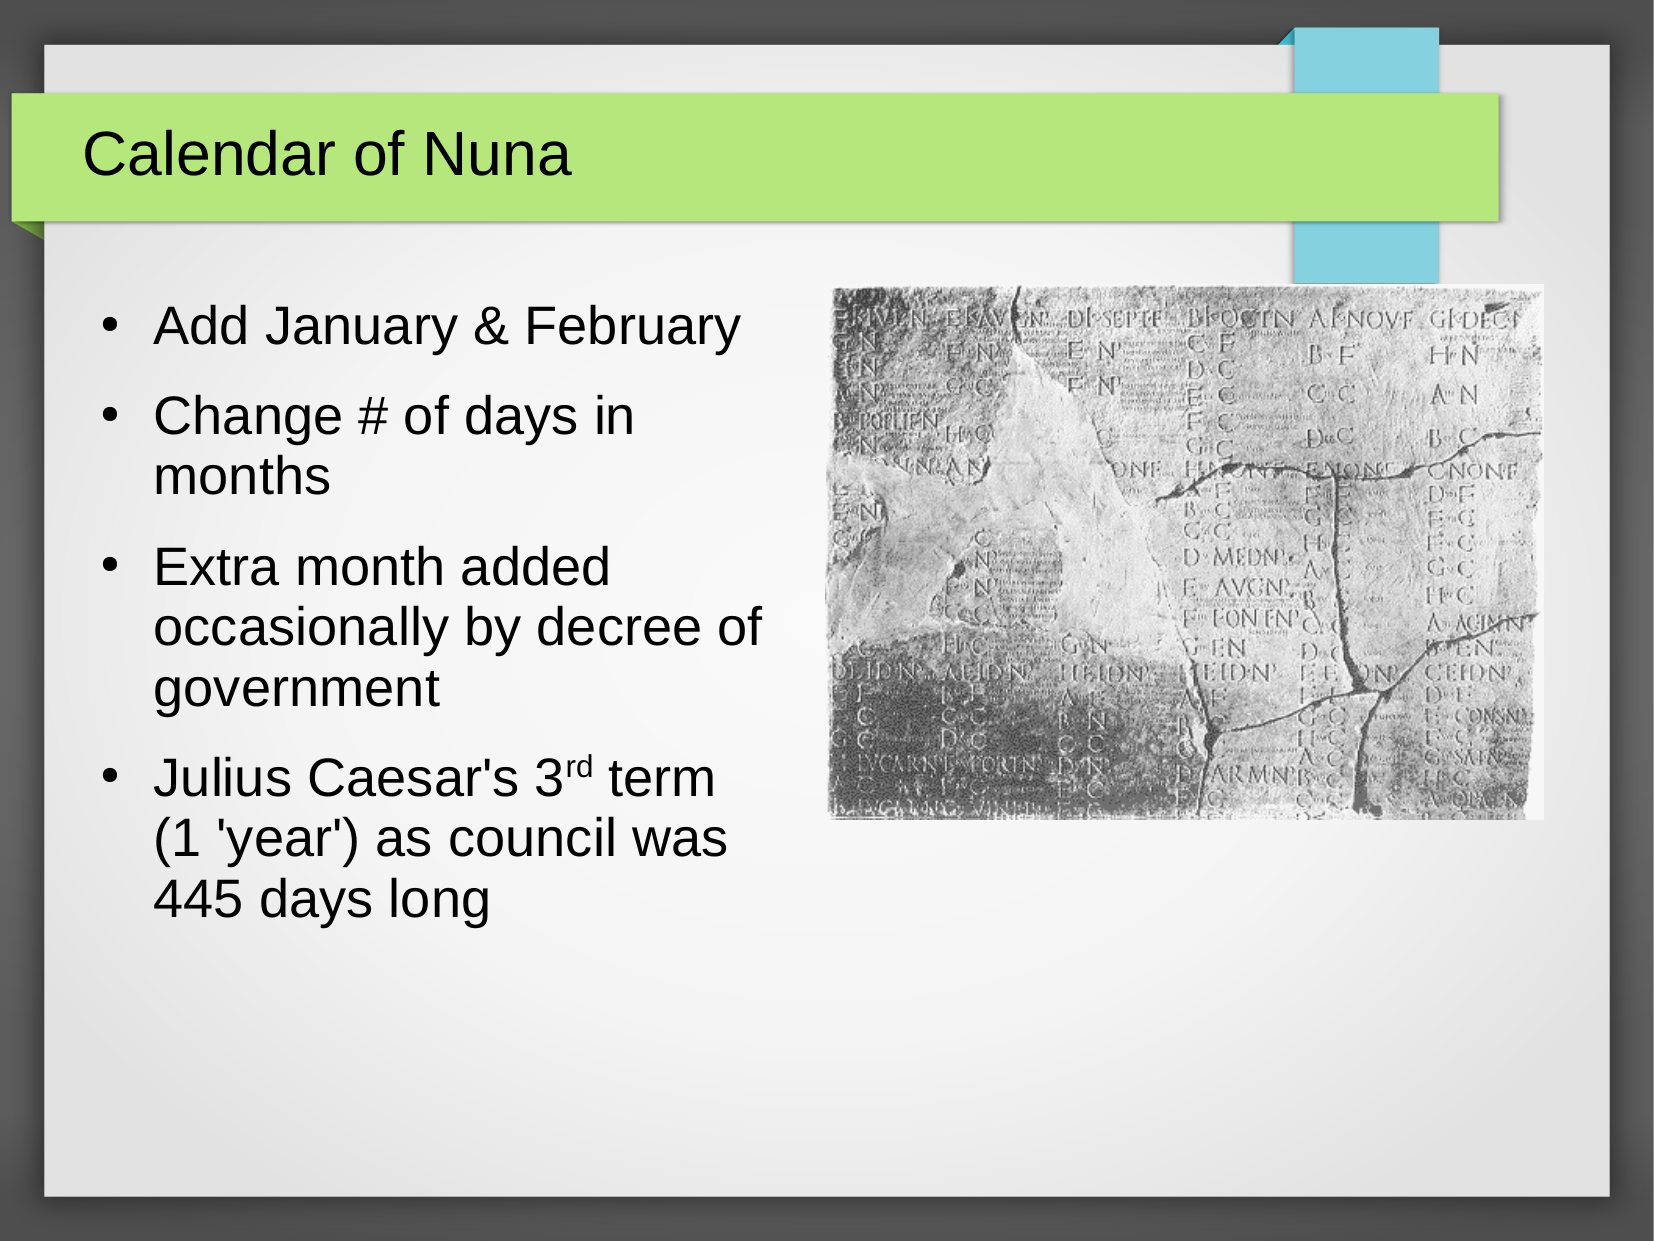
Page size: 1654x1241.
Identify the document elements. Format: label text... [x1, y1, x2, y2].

title Calendar of Nuna [82, 94, 1264, 213]
list Add January & February Change # of days in months Extra month added occasionally by decree of government Julius Caesar's 3rd term (1 'year') as council was 445 days long [82, 295, 781, 1015]
picture [0, 0, 1654, 1241]
